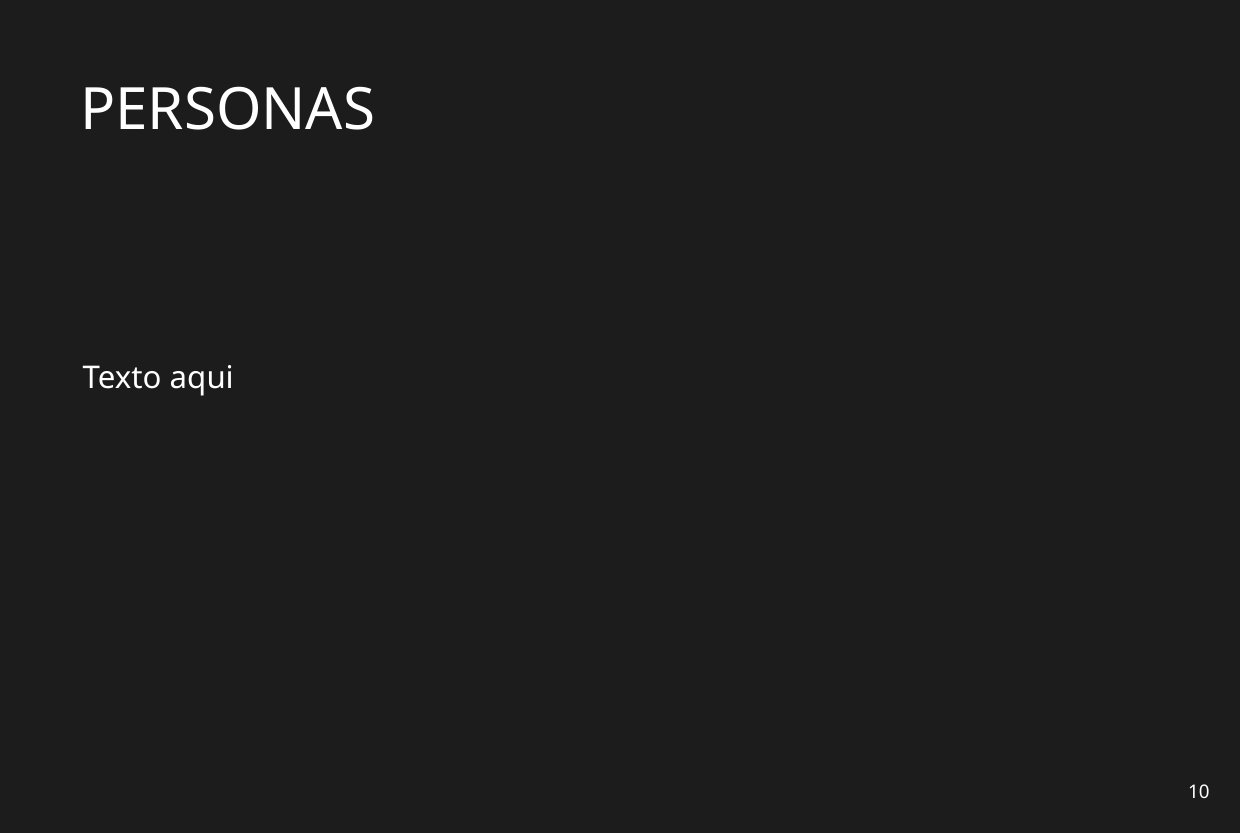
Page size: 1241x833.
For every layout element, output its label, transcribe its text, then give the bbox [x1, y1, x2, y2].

title 10 [1181, 778, 1217, 805]
text_box Texto aqui [82, 355, 1134, 537]
title PERSONAS [80, 26, 1156, 188]
